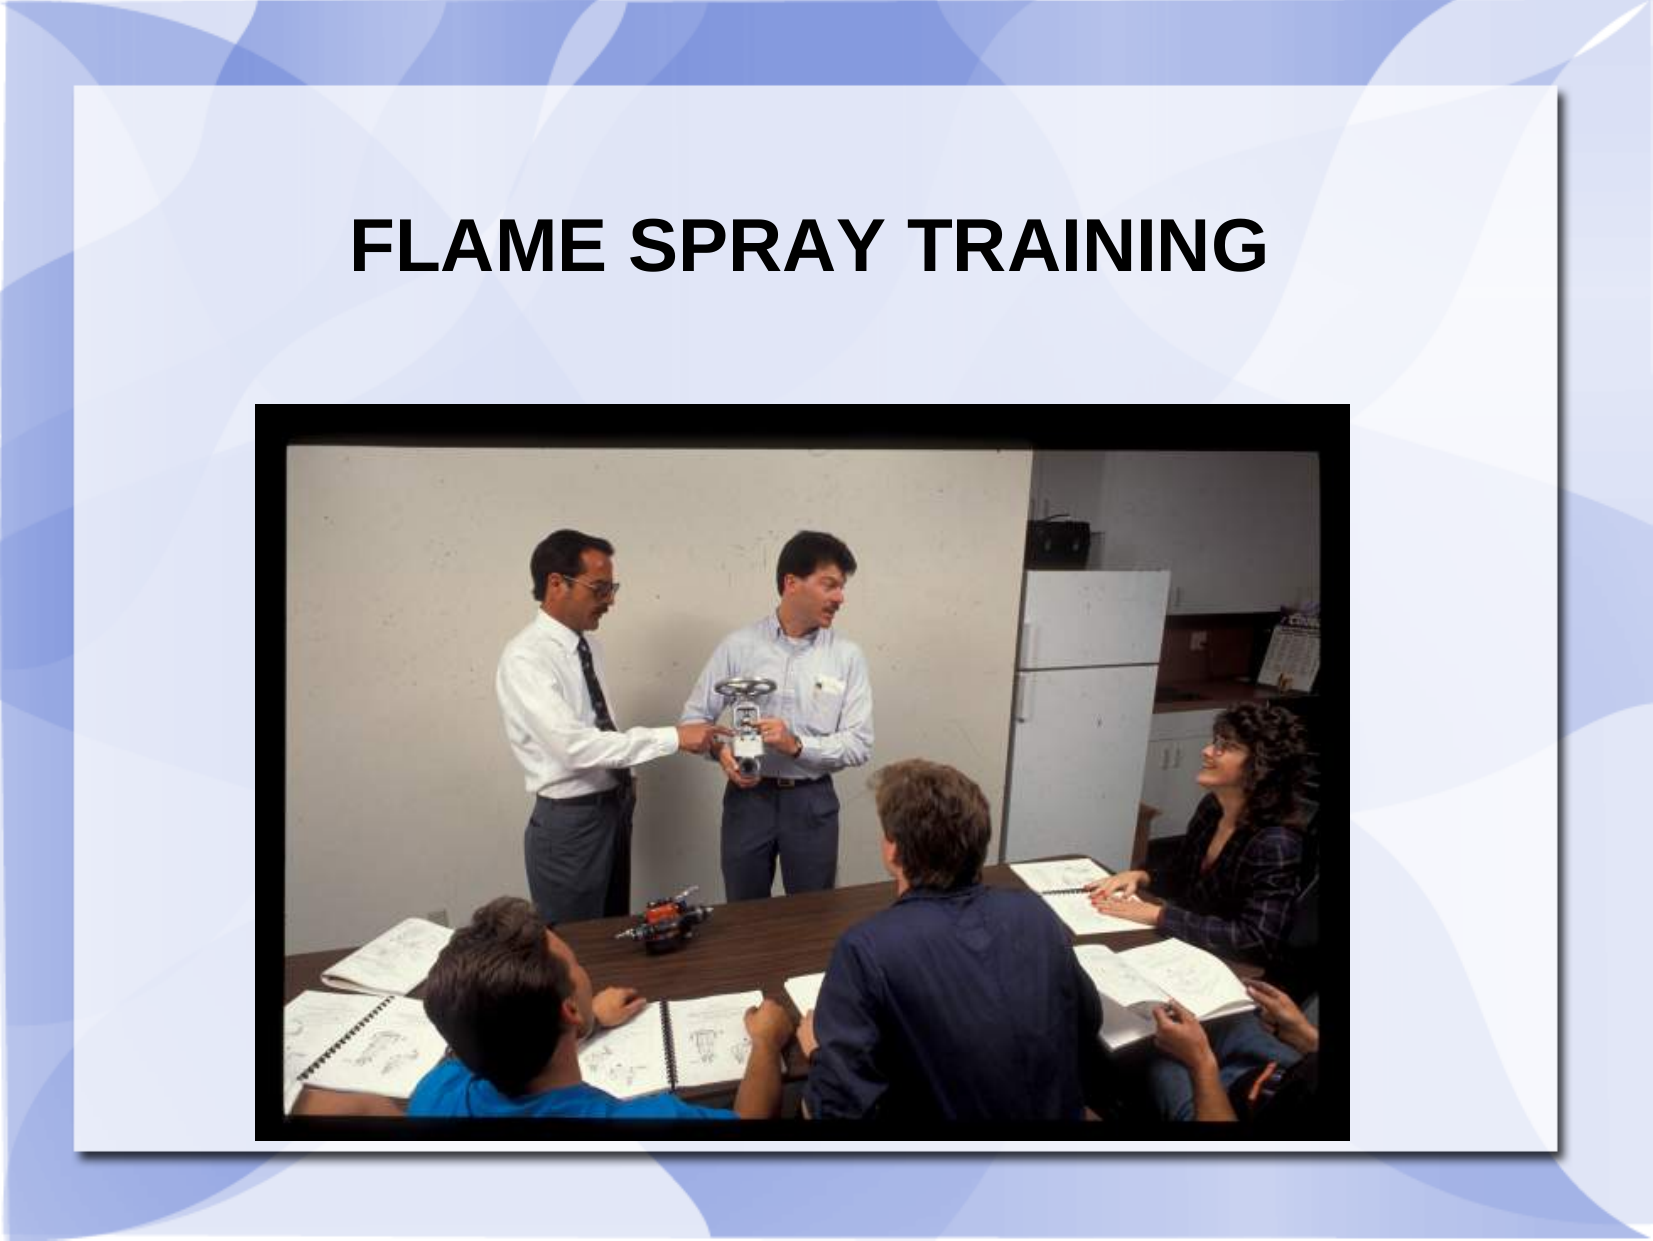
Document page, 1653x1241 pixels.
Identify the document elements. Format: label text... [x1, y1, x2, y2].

picture [0, 0, 1653, 1241]
title FLAME SPRAY TRAINING [225, 134, 1396, 338]
